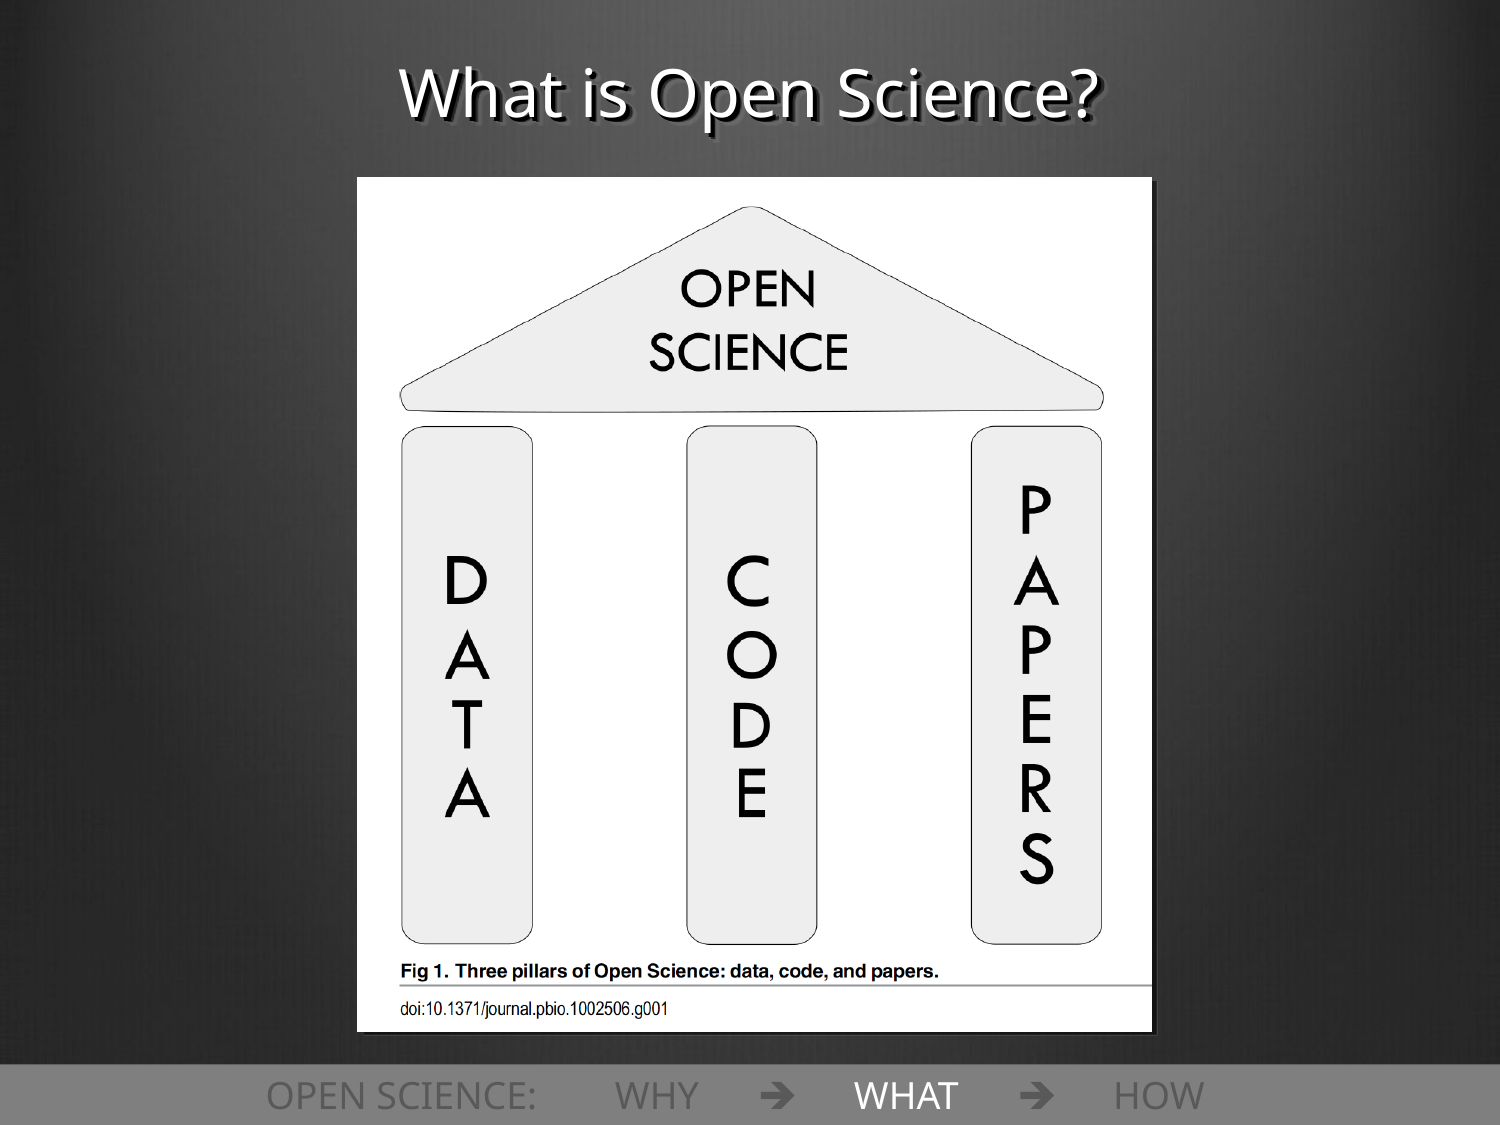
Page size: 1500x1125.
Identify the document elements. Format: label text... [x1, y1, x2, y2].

title What is Open Science? [112, 19, 1388, 163]
picture [357, 177, 1152, 1032]
text_box OPEN SCIENCE: WHY  WHAT  HOW [0, 1064, 1500, 1125]
